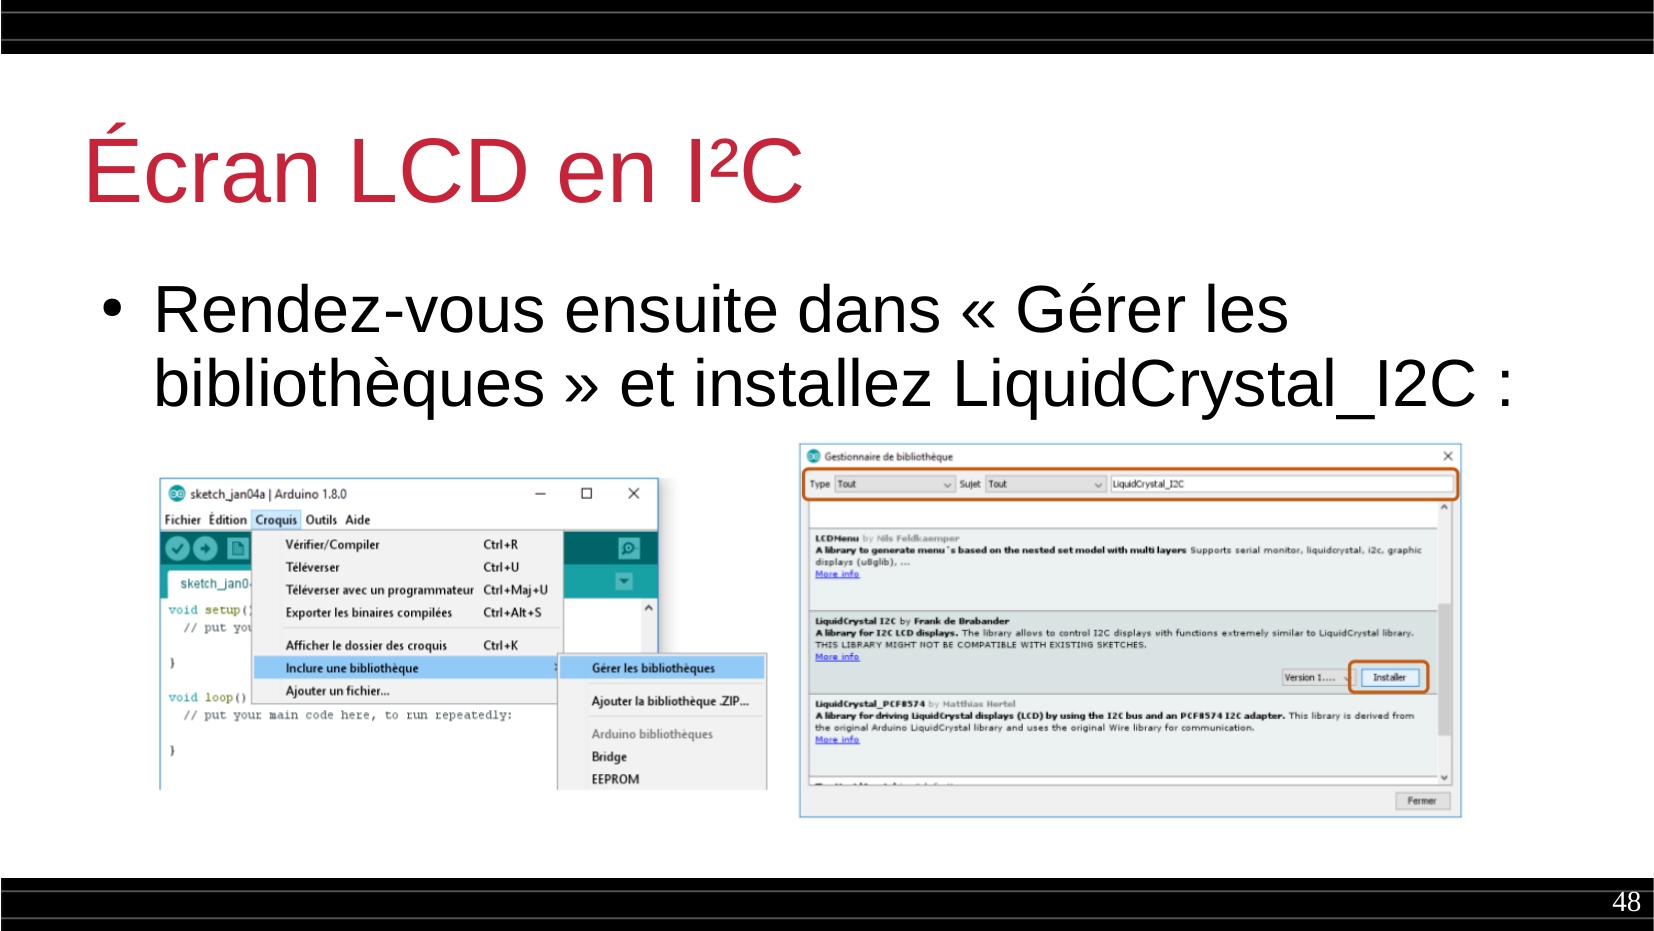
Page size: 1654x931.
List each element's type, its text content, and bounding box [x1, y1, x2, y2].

picture [1, 878, 1654, 931]
title Écran LCD en I²C [82, 92, 1571, 249]
picture [791, 436, 1469, 827]
picture [1, 0, 1654, 54]
picture [153, 472, 770, 804]
list Rendez-vous ensuite dans « Gérer les bibliothèques » et installez LiquidCrystal_I2C : [82, 271, 1571, 758]
